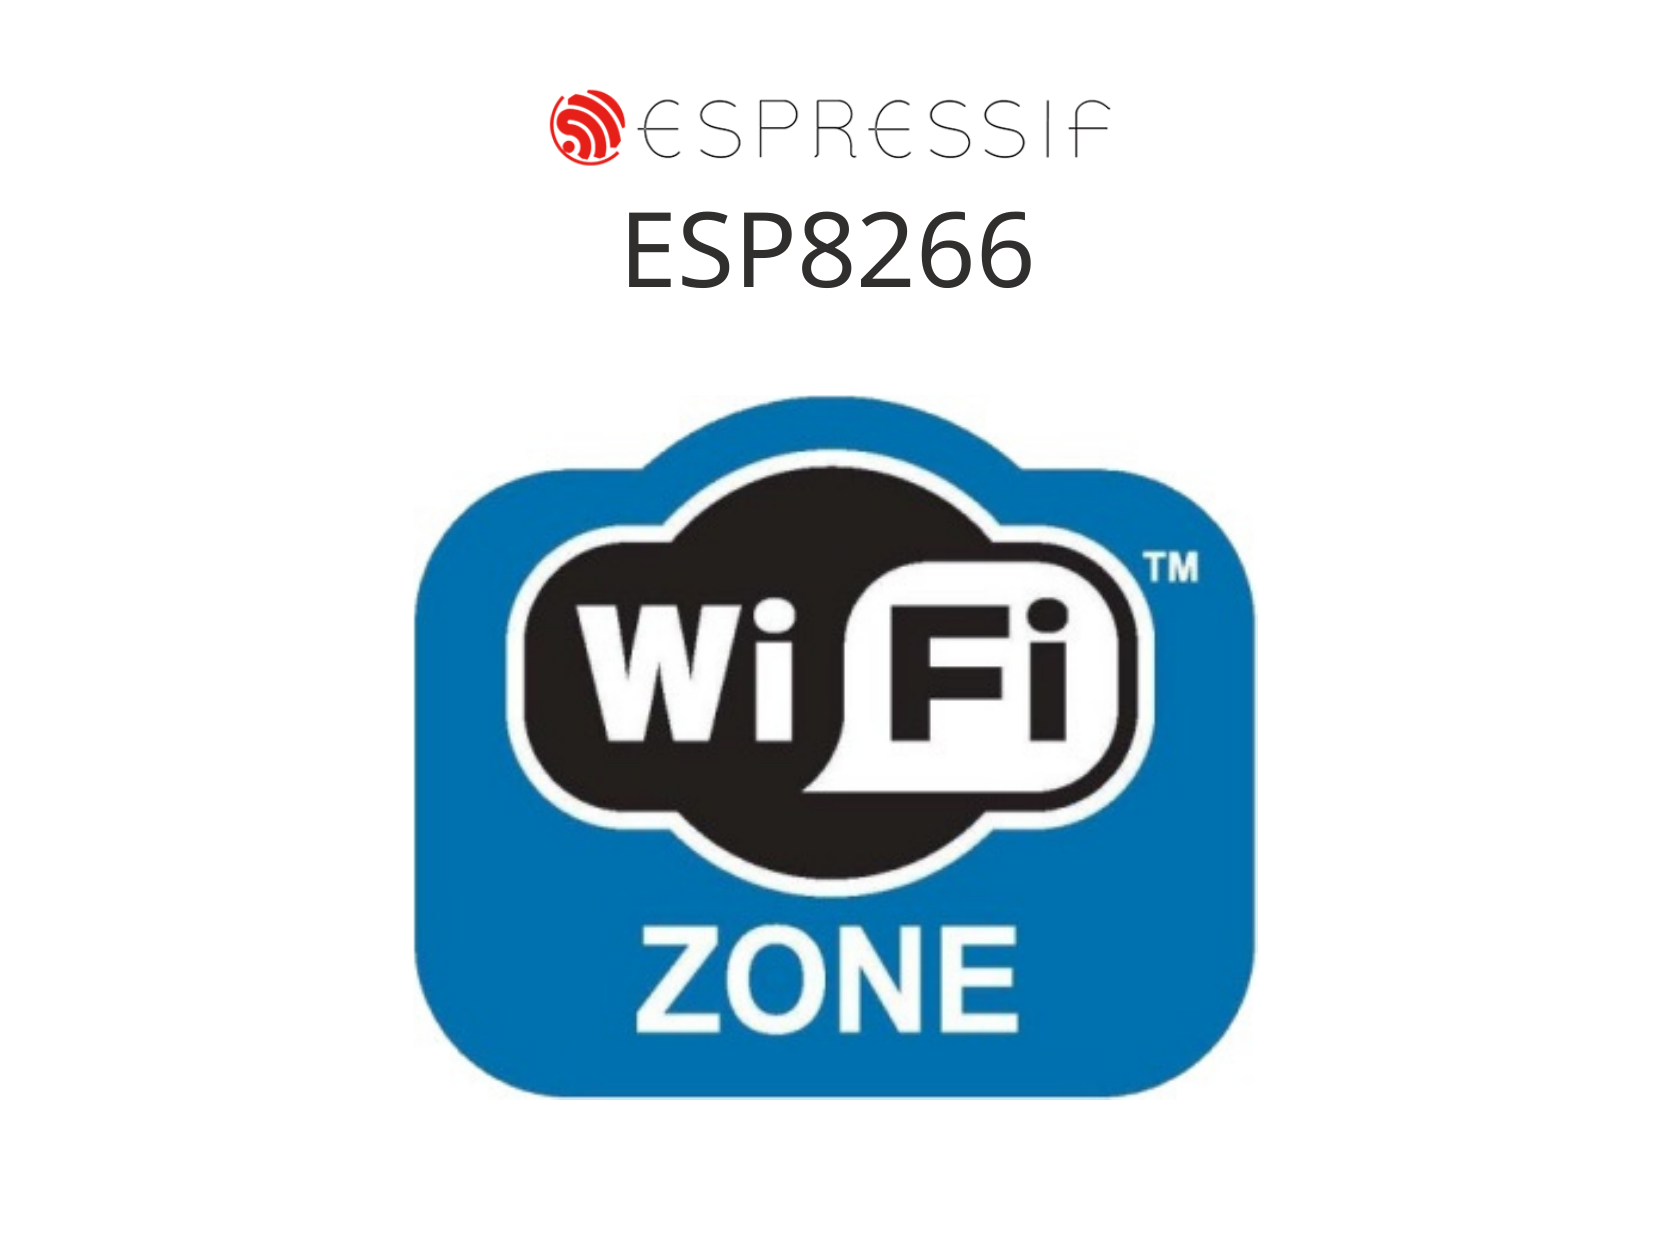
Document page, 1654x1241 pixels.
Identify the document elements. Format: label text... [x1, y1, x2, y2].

text_box ESP8266 [561, 169, 1095, 331]
picture [535, 78, 1123, 172]
picture [413, 395, 1258, 1100]
